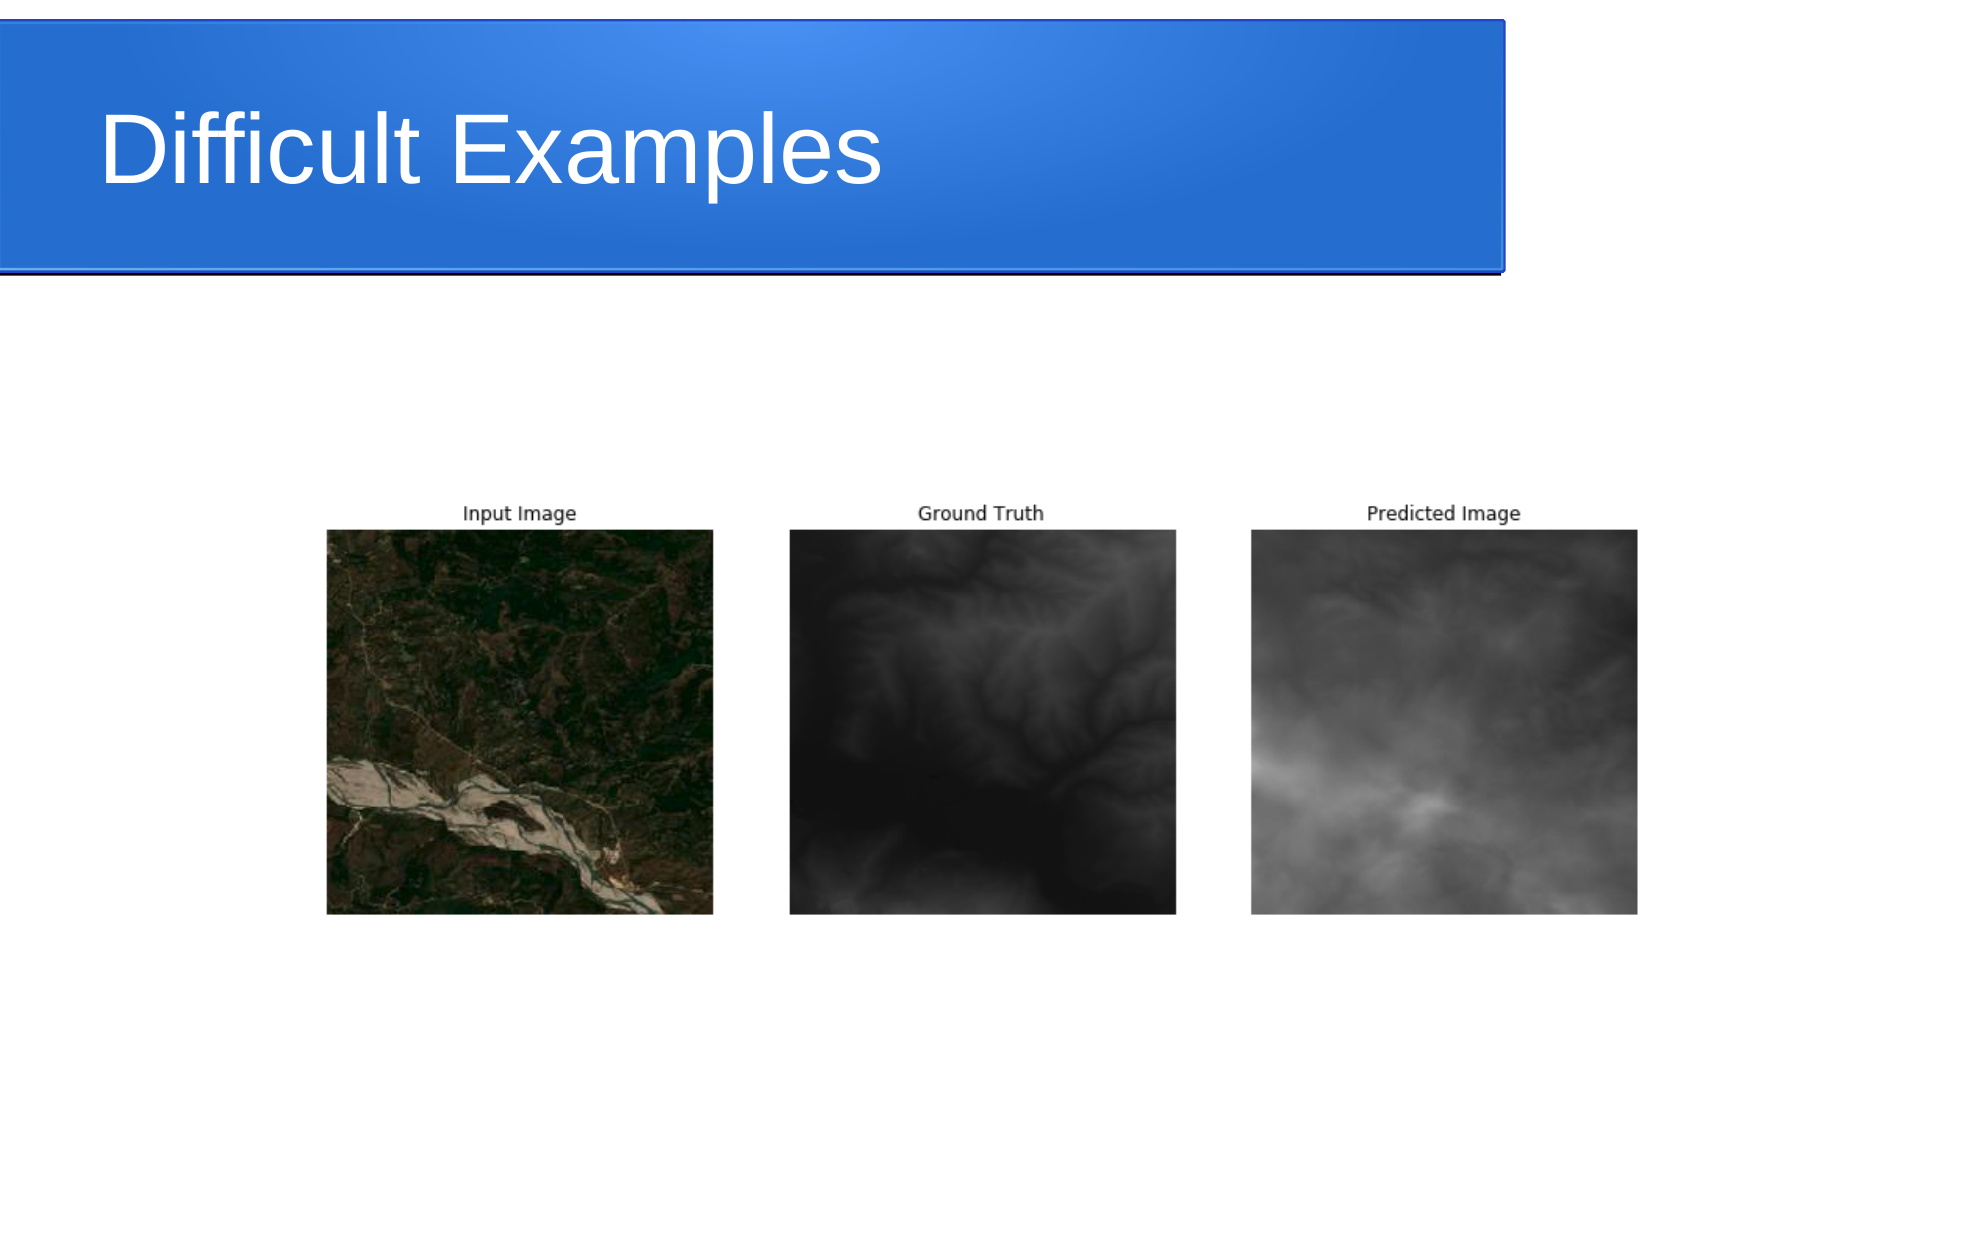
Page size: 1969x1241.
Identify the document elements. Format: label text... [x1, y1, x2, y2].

picture [313, 494, 1655, 929]
title Difficult Examples [98, 47, 1470, 252]
